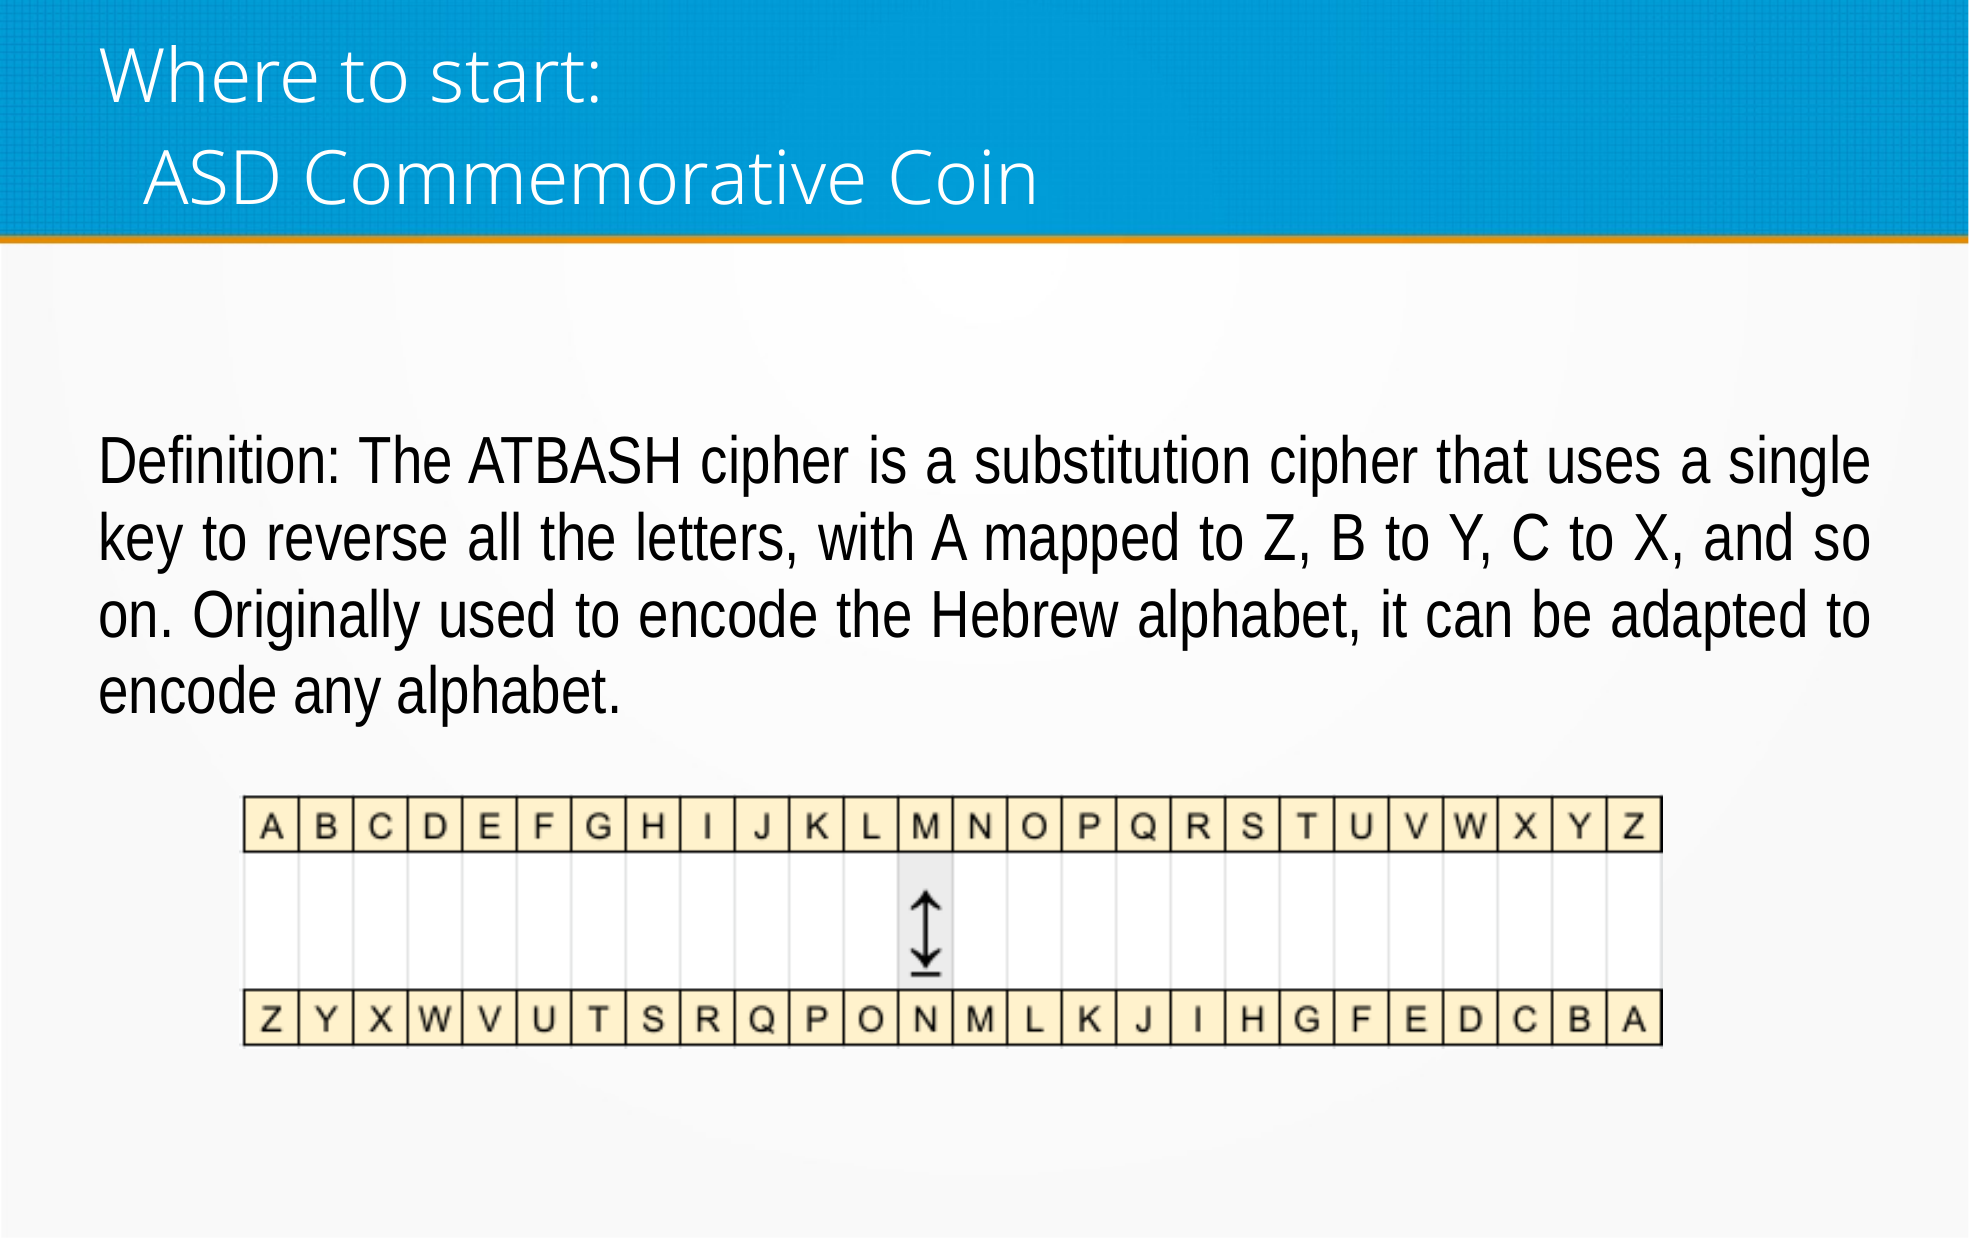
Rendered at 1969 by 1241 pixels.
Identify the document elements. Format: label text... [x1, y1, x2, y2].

picture [0, 233, 1969, 1241]
title Where to start: ASD Commemorative Coin [98, 19, 1870, 227]
list Definition: The ATBASH cipher is a substitution cipher that uses a single key to reverse all the letters, with A mapped to Z, B to Y, C to X, and so on. Originally used to encode the Hebrew alphabet, it can be adapted to encode any alphabet. [98, 315, 1876, 871]
